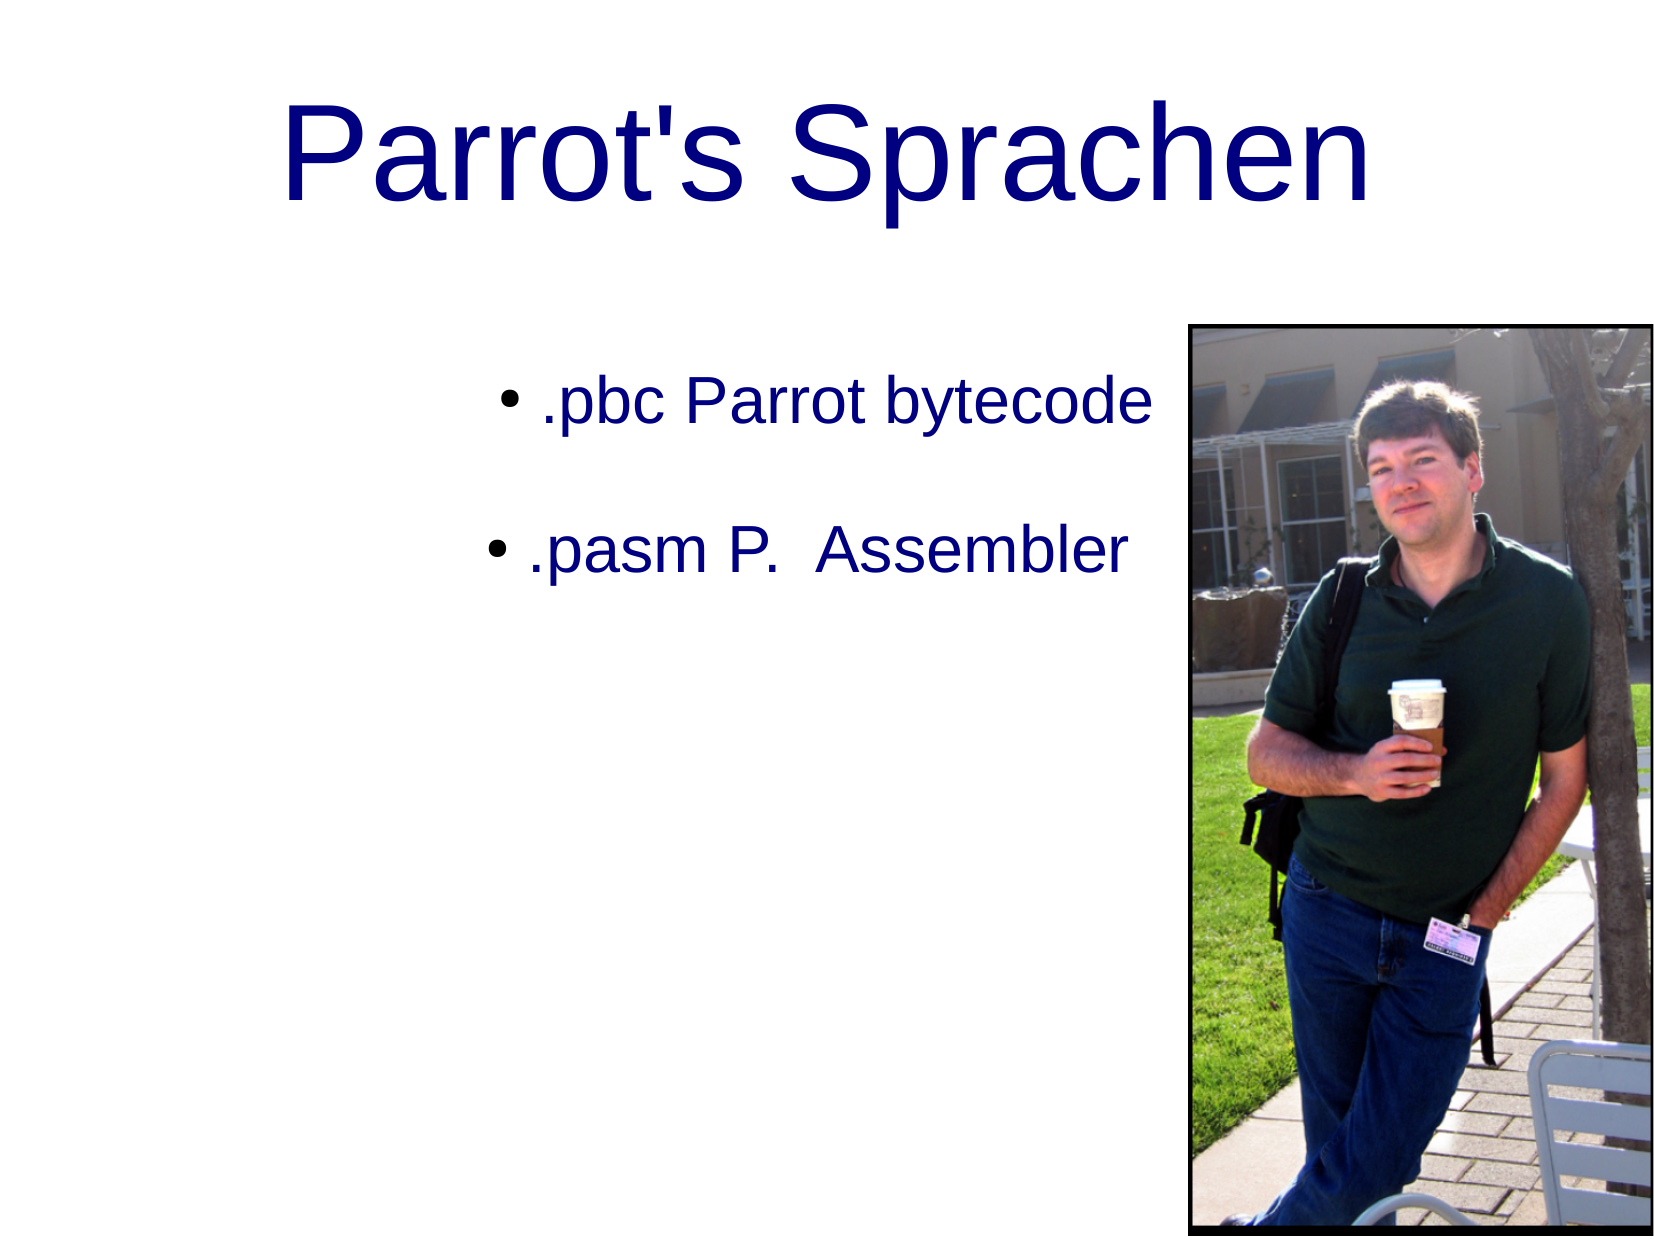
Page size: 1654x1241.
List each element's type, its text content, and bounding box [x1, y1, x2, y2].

title Parrot's Sprachen [82, 49, 1571, 257]
subtitle .pbc Parrot bytecode .pasm P. Assembler [82, 290, 1571, 1109]
picture [1188, 324, 1654, 1236]
